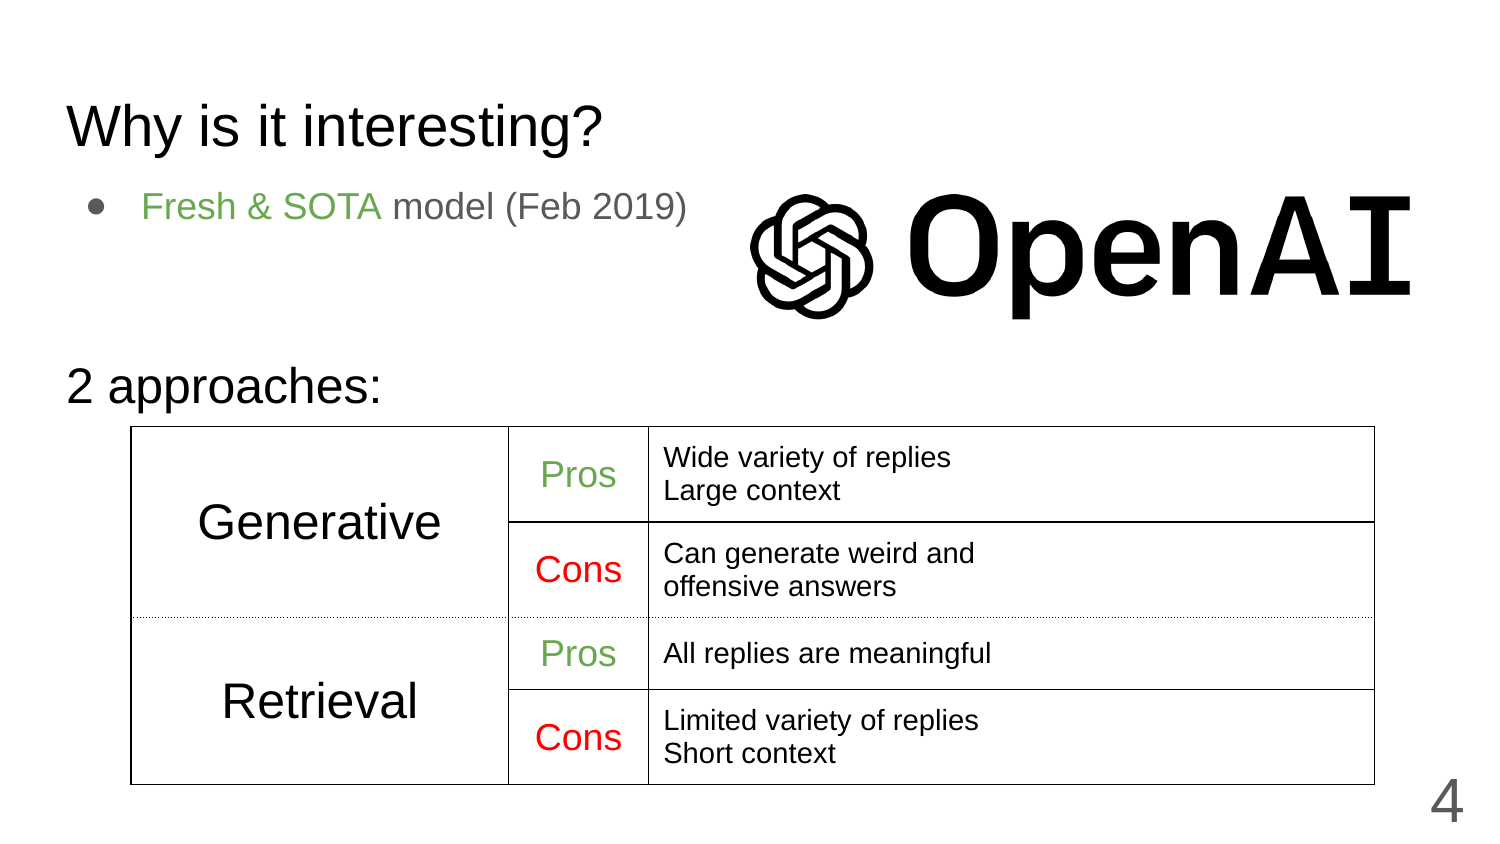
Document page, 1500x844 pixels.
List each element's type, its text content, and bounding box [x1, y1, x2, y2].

list Fresh & SOTA model (Feb 2019) 2 approaches: [51, 166, 1449, 750]
table_cell All replies are meaningful [649, 617, 1374, 689]
table_cell Cons [509, 690, 648, 784]
title Why is it interesting? [51, 72, 1449, 166]
table_header Generative [132, 427, 508, 617]
table_cell Retrieval [132, 617, 508, 784]
table_cell Pros [509, 617, 648, 689]
slide_number 4 [1389, 764, 1480, 830]
table_cell Limited variety of replies Short context [649, 690, 1374, 784]
table_cell Cons [509, 523, 648, 617]
table_cell Can generate weird and offensive answers [649, 523, 1374, 617]
table_header Wide variety of replies Large context [649, 427, 1374, 521]
picture [750, 194, 1410, 320]
table_header Pros [509, 427, 648, 521]
